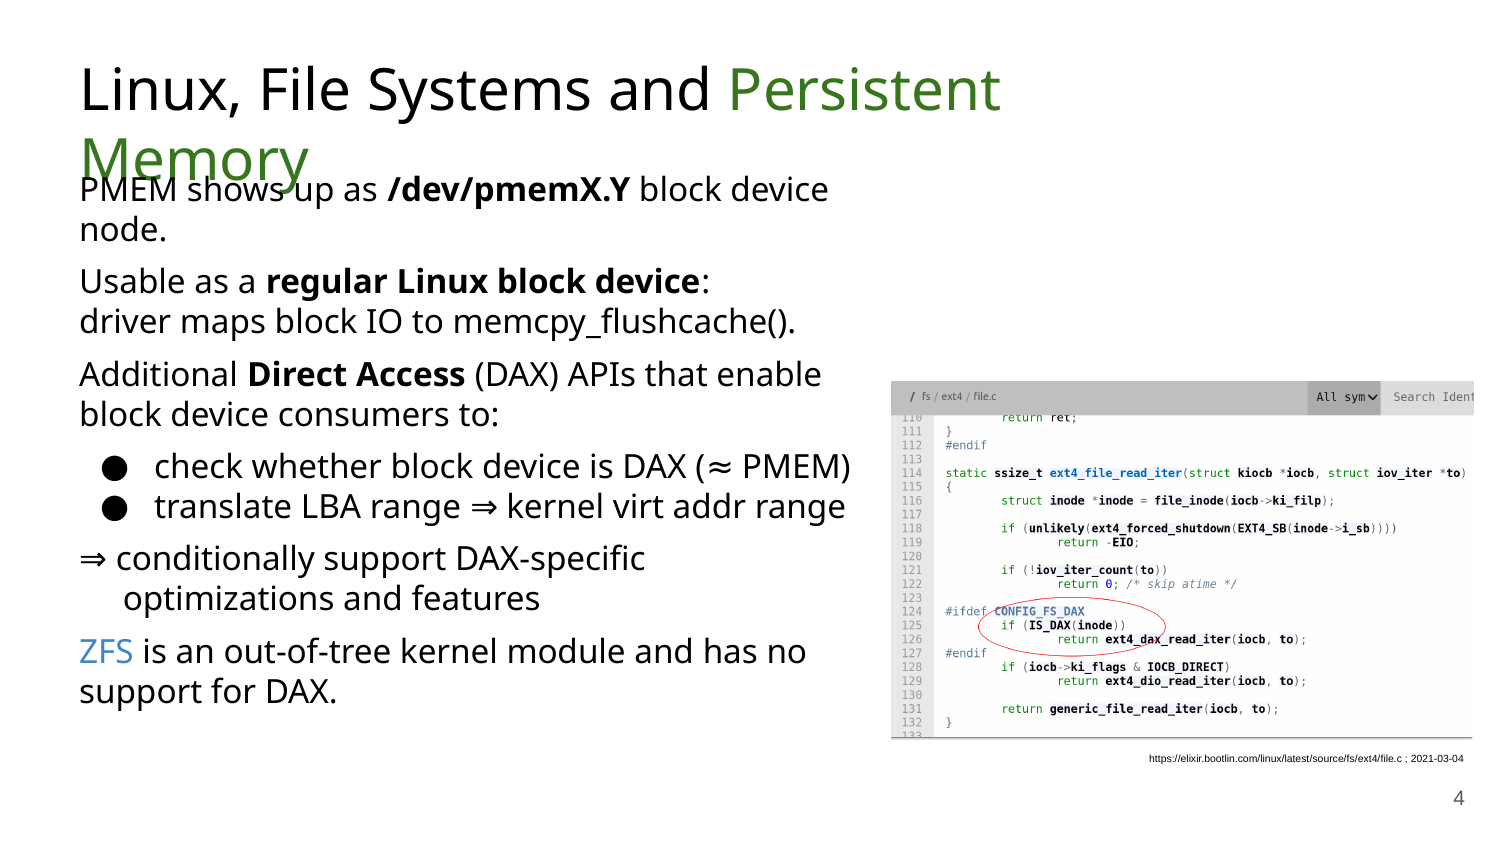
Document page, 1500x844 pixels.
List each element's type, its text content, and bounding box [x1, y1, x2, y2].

title Linux, File Systems and Persistent Memory [64, 37, 1221, 169]
slide_number <number> [1389, 764, 1480, 830]
picture [891, 381, 1474, 737]
text_box PMEM shows up as /dev/pmemX.Y block device node. Usable as a regular Linux block device: driver maps block IO to memcpy_flushcache(). Additional Direct Access (DAX) APIs that enable block device consumers to: check whether block device is DAX (≈ PMEM) translate LBA range ⇒ kernel virt addr range ⇒ conditionally support DAX-specific optimizations and features ZFS is an out-of-tree kernel module and has no support for DAX. [64, 153, 912, 547]
text_box https://elixir.bootlin.com/linux/latest/source/fs/ext4/file.c ; 2021-03-04 [893, 736, 1480, 776]
